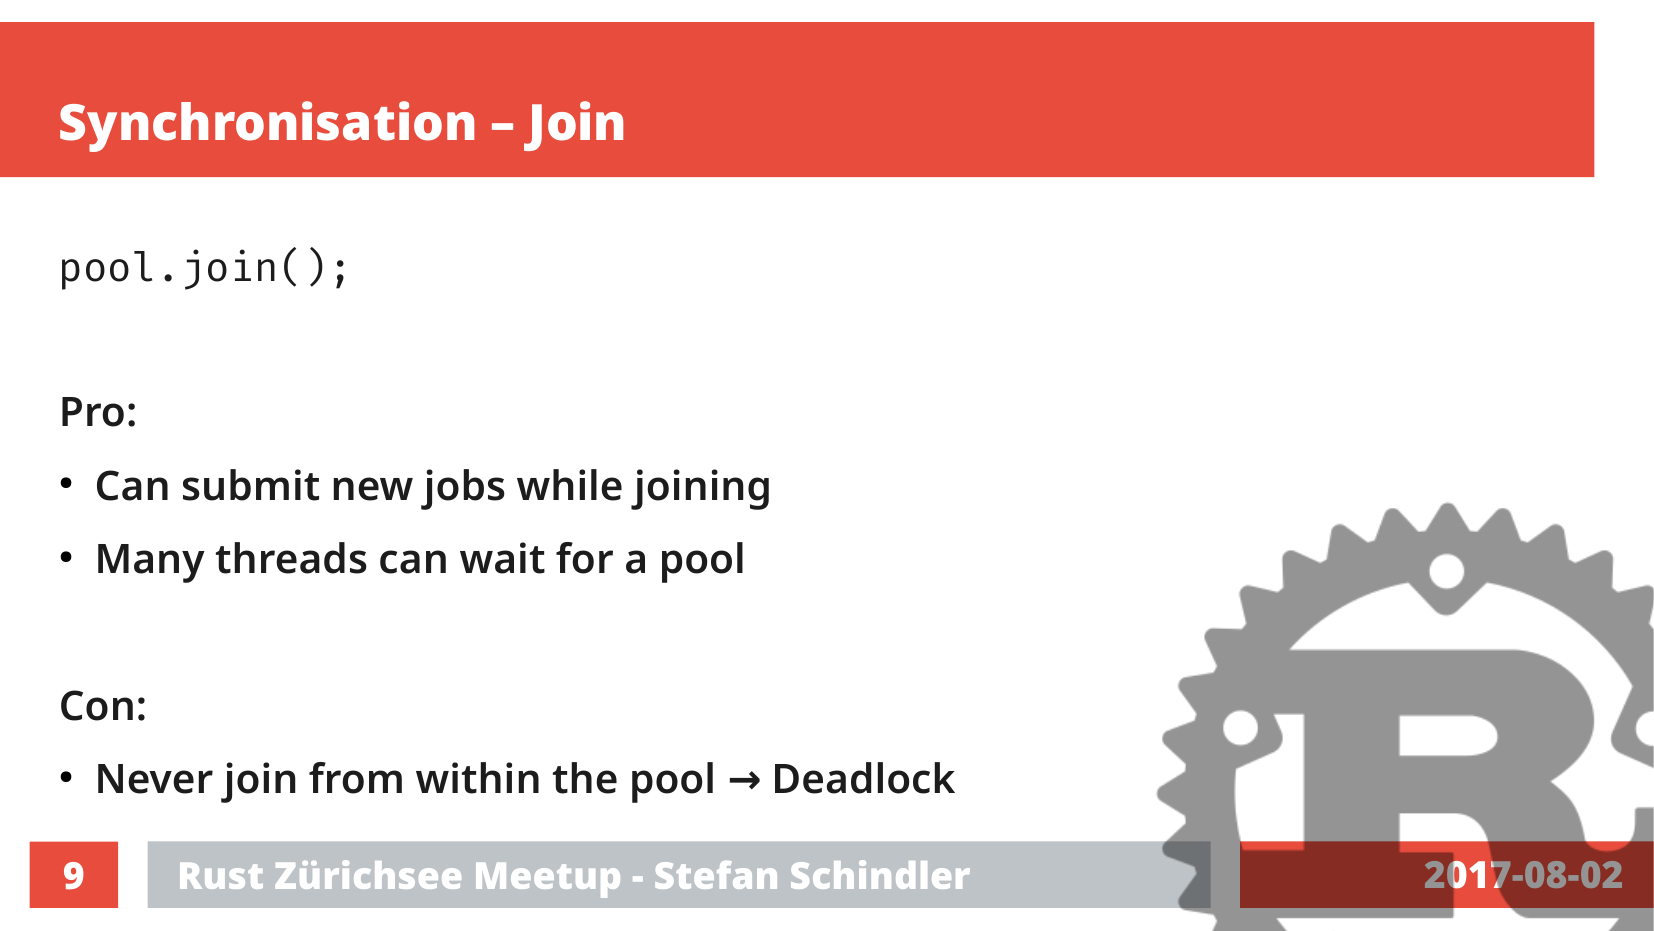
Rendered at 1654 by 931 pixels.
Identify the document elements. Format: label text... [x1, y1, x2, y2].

list pool.join(); Pro: Can submit new jobs while joining Many threads can wait for a pool Con: Never join from within the pool → Deadlock [59, 243, 1565, 820]
picture [1053, 399, 1654, 931]
title Synchronisation – Join [59, 44, 1595, 156]
